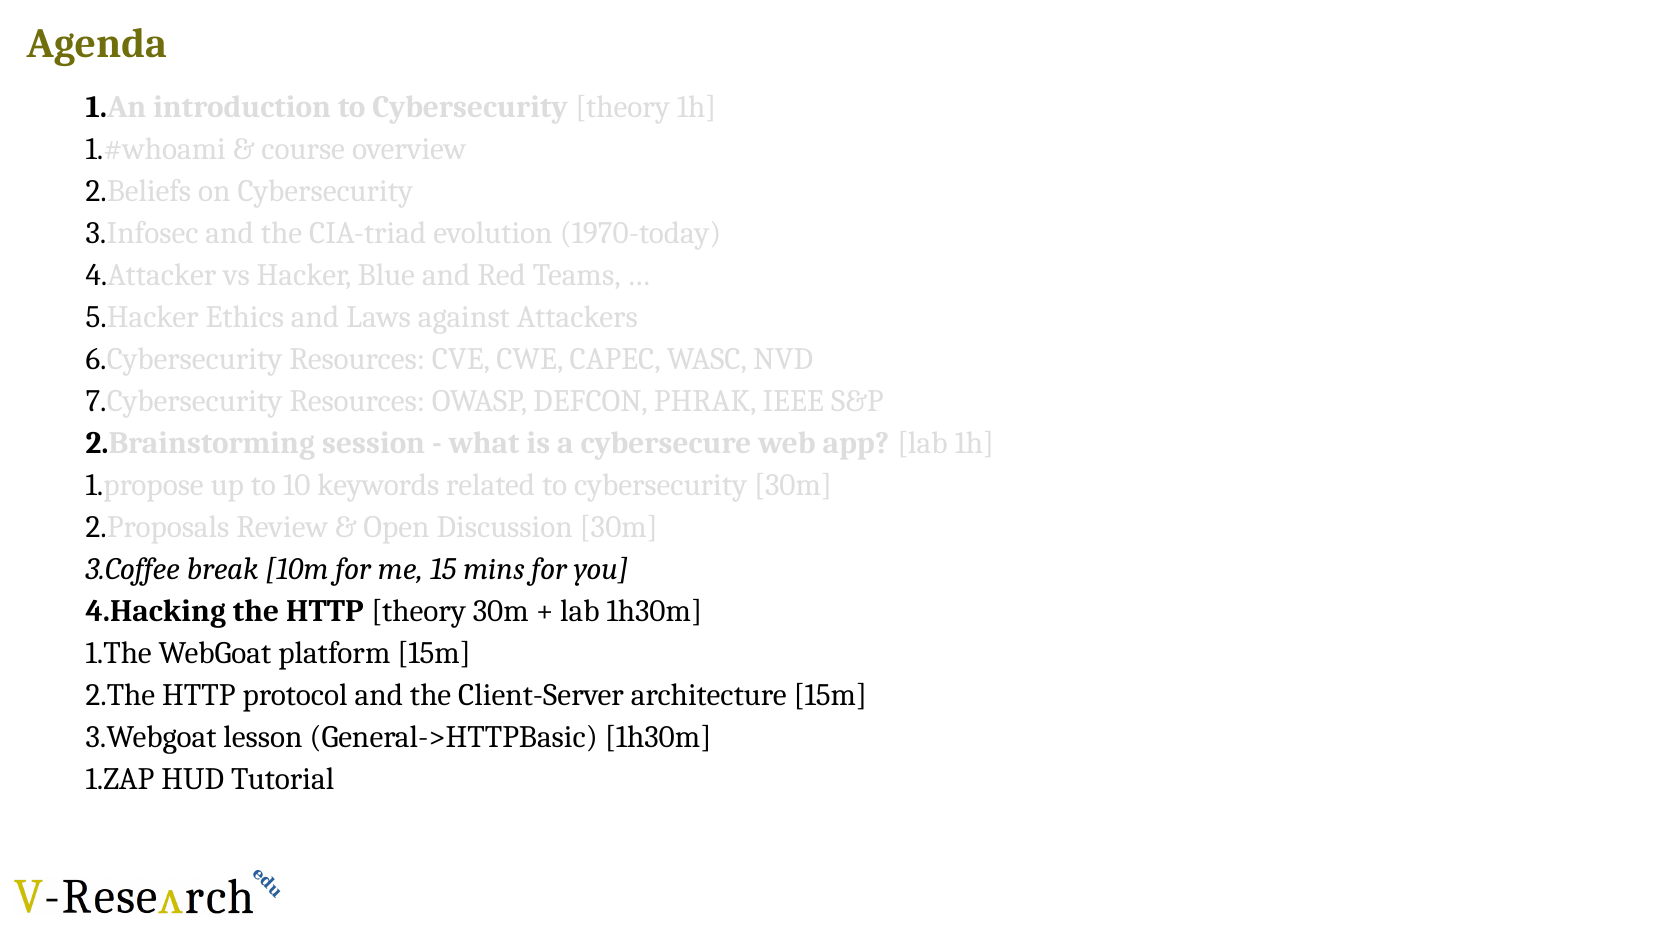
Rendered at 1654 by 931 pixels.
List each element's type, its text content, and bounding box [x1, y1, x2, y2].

text_box edu [222, 847, 333, 931]
picture [11, 876, 255, 916]
text_box Agenda [11, 12, 1193, 77]
text_box An introduction to Cybersecurity [theory 1h] #whoami & course overview Beliefs on Cybersecurity Infosec and the CIA-triad evolution (1970-today) Attacker vs Hacker, Blue and Red Teams, … Hacker Ethics and Laws against Attackers Cybersecurity Resources: CVE, CWE, CAPEC, WASC, NVD Cybersecurity Resources: OWASP, DEFCON, PHRAK, IEEE S&P Brainstorming session - what is a cybersecure web app? [lab 1h] propose up to 10 keywords related to cybersecurity [30m] Proposals Review & Open Discussion [30m] Coffee break [10m for me, 15 mins for you] Hacking the HTTP [theory 30m + lab 1h30m] The WebGoat platform [15m] The HTTP protocol and the Client-Server architecture [15m] Webgoat lesson (General->HTTPBasic) [1h30m] ZAP HUD Tutorial [70, 81, 1607, 854]
